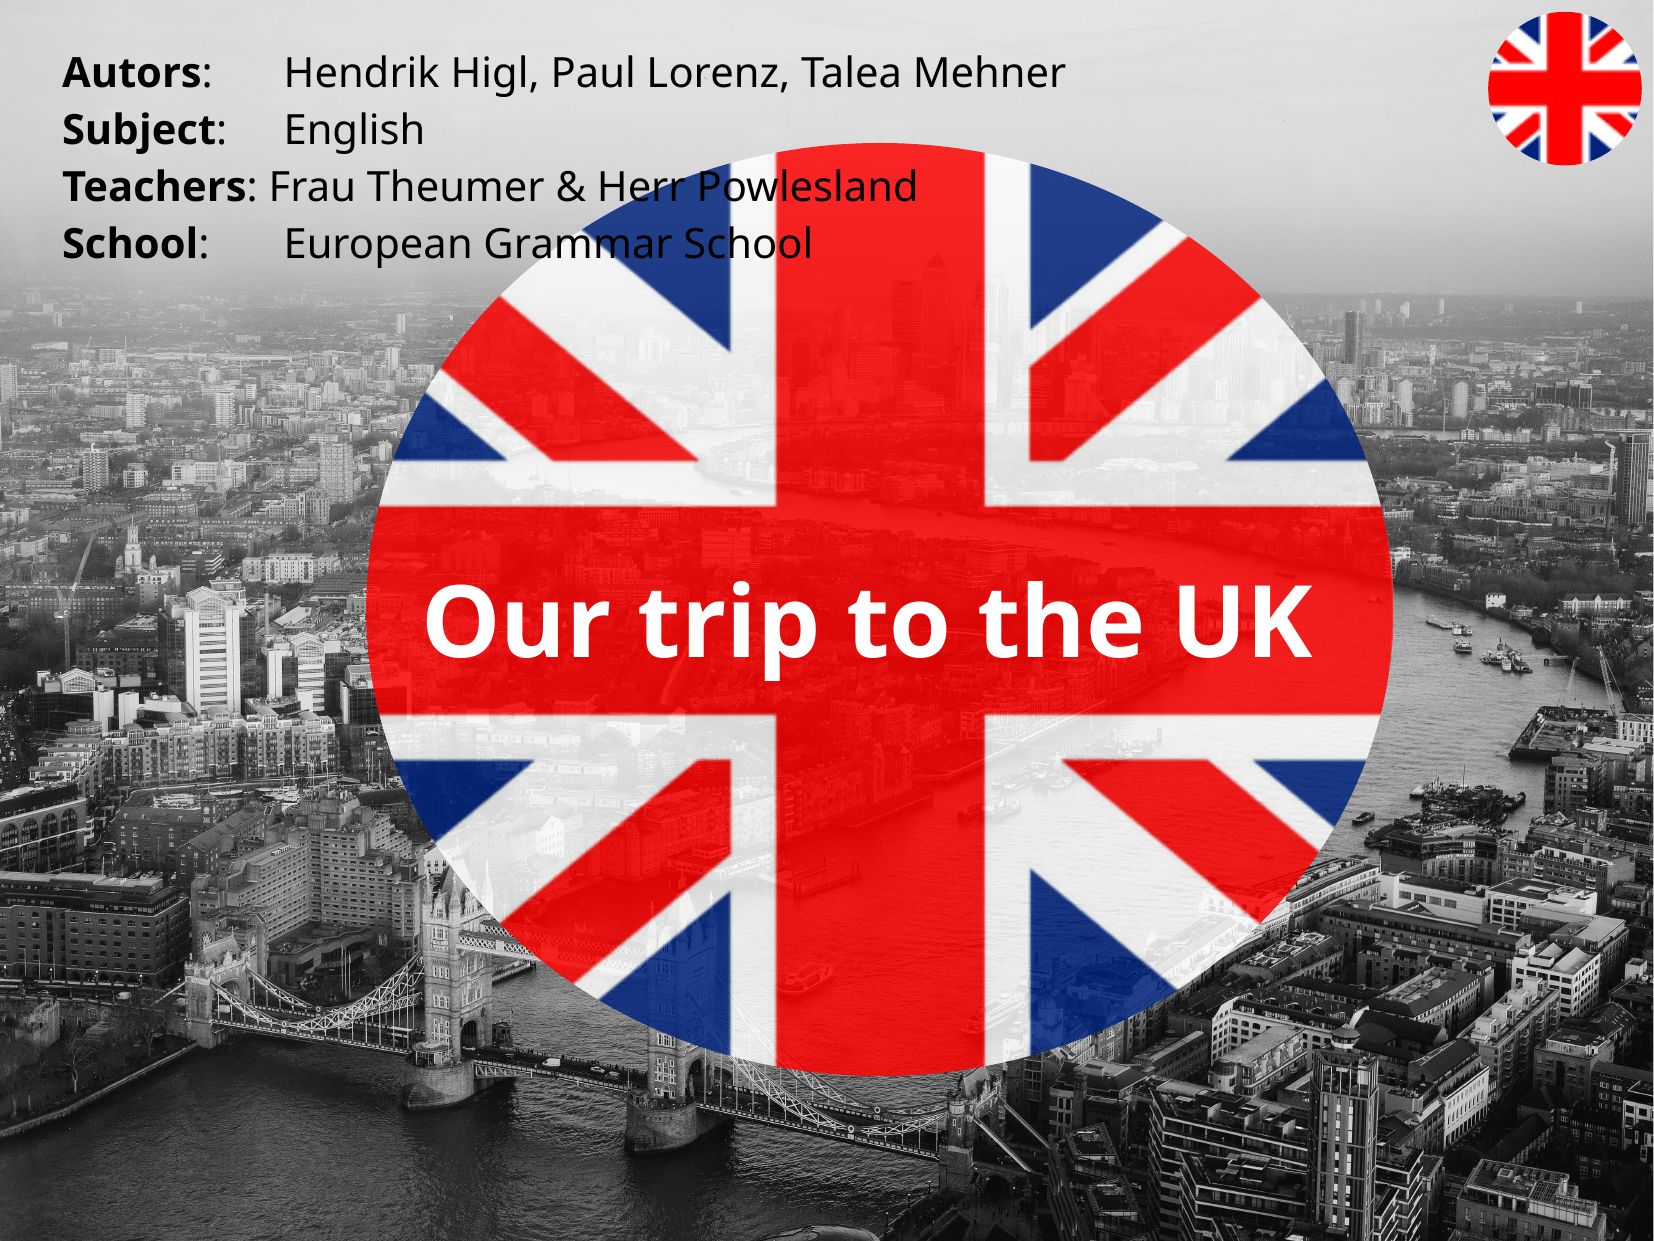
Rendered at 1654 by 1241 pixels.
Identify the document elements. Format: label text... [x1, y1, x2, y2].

text_box [1488, 11, 1642, 166]
text_box Autors: Hendrik Higl, Paul Lorenz, Talea Mehner Subject: English Teachers: Frau Theumer & Herr Powlesland School: European Grammar School [47, 35, 1229, 259]
text_box Our trip to the UK [342, 543, 1394, 1028]
text_box [652, 1028, 1108, 1077]
text_box [371, 259, 1389, 543]
picture [0, 0, 1654, 1241]
